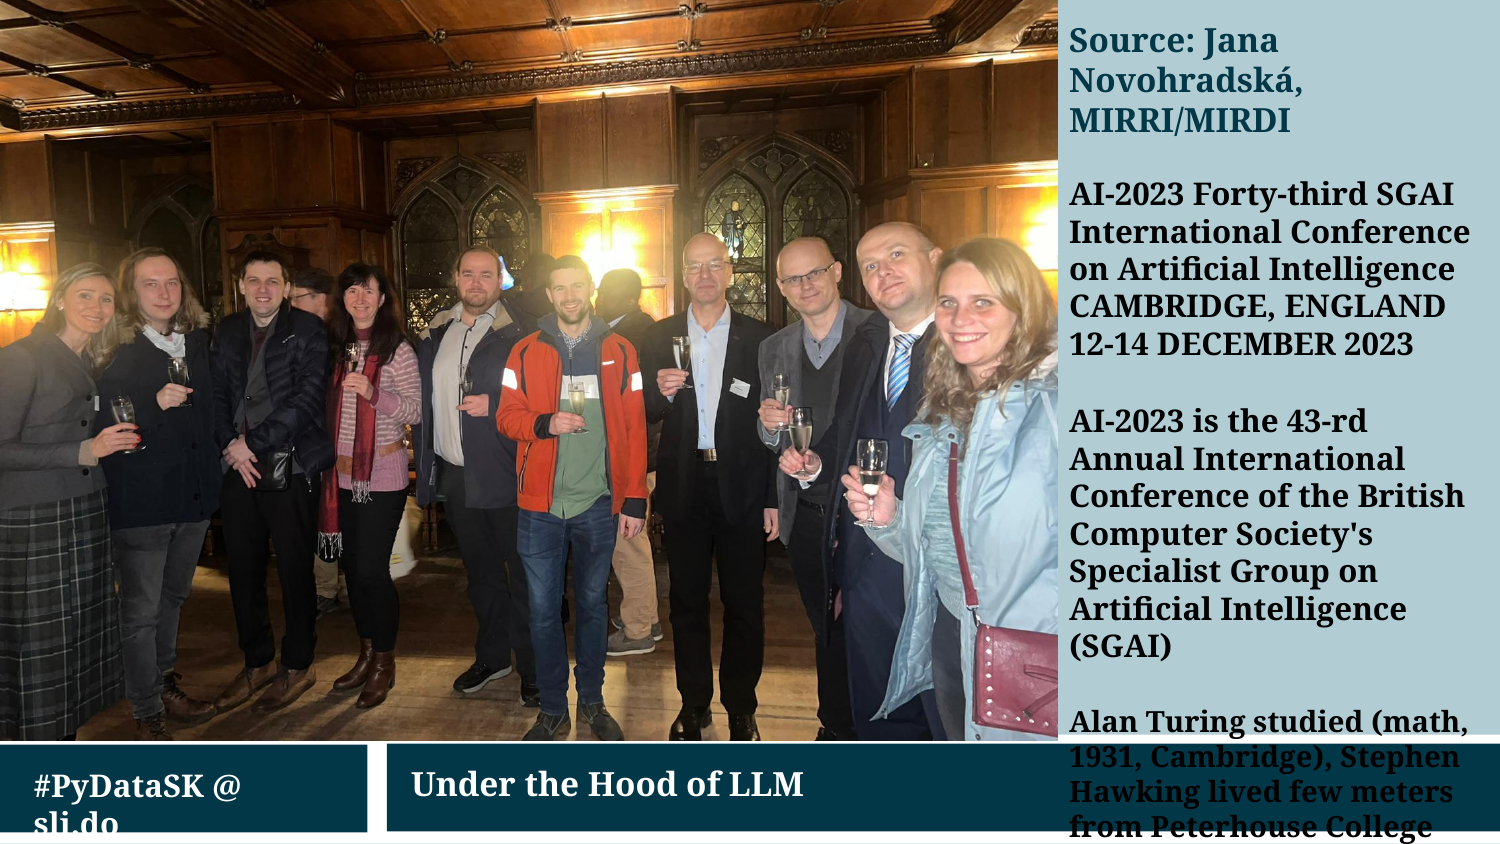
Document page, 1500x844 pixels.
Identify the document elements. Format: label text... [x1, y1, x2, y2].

text_box #PyDataSK @ sli.do [22, 760, 342, 815]
text_box Source: Jana Novohradská, MIRRI/MIRDI AI-2023 Forty-third SGAI International Conference on Artificial Intelligence CAMBRIDGE, ENGLAND 12-14 DECEMBER 2023 AI-2023 is the 43-rd Annual International Conference of the British Computer Society's Specialist Group on Artificial Intelligence (SGAI) Alan Turing studied (math, 1931, Cambridge), Stephen Hawking lived few meters from Peterhouse College [1058, 13, 1483, 720]
text_box Under the Hood of LLM [400, 740, 1500, 826]
picture [0, 0, 1058, 741]
